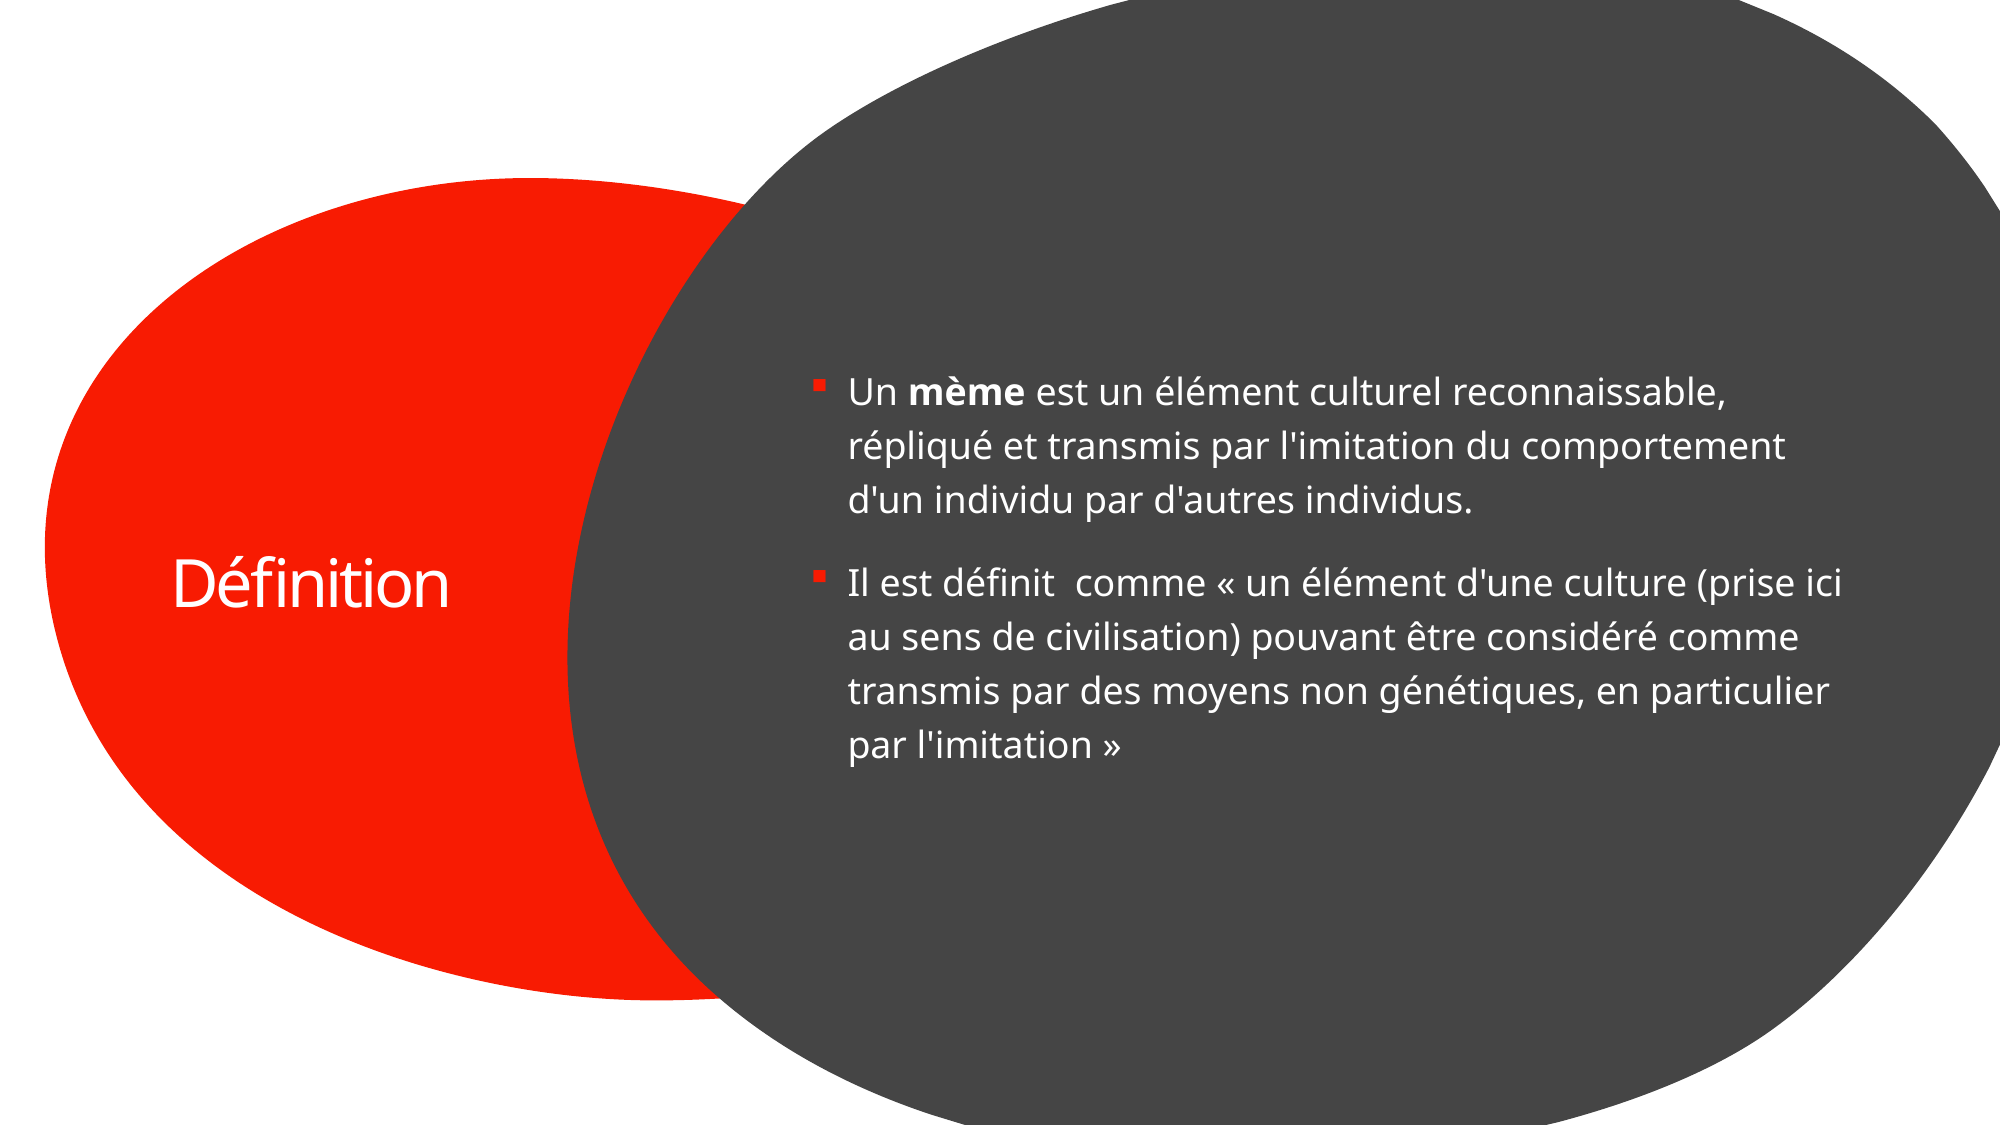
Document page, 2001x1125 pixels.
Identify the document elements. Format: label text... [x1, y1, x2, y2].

text_box [0, 0, 2000, 1125]
title Définition [132, 385, 534, 789]
list Un mème est un élément culturel reconnaissable, répliqué et transmis par l'imitation du comportement d'un individu par d'autres individus. Il est définit comme « un élément d'une culture (prise ici au sens de civilisation) pouvant être considéré comme transmis par des moyens non génétiques, en particulier par l'imitation » [795, 182, 1871, 943]
